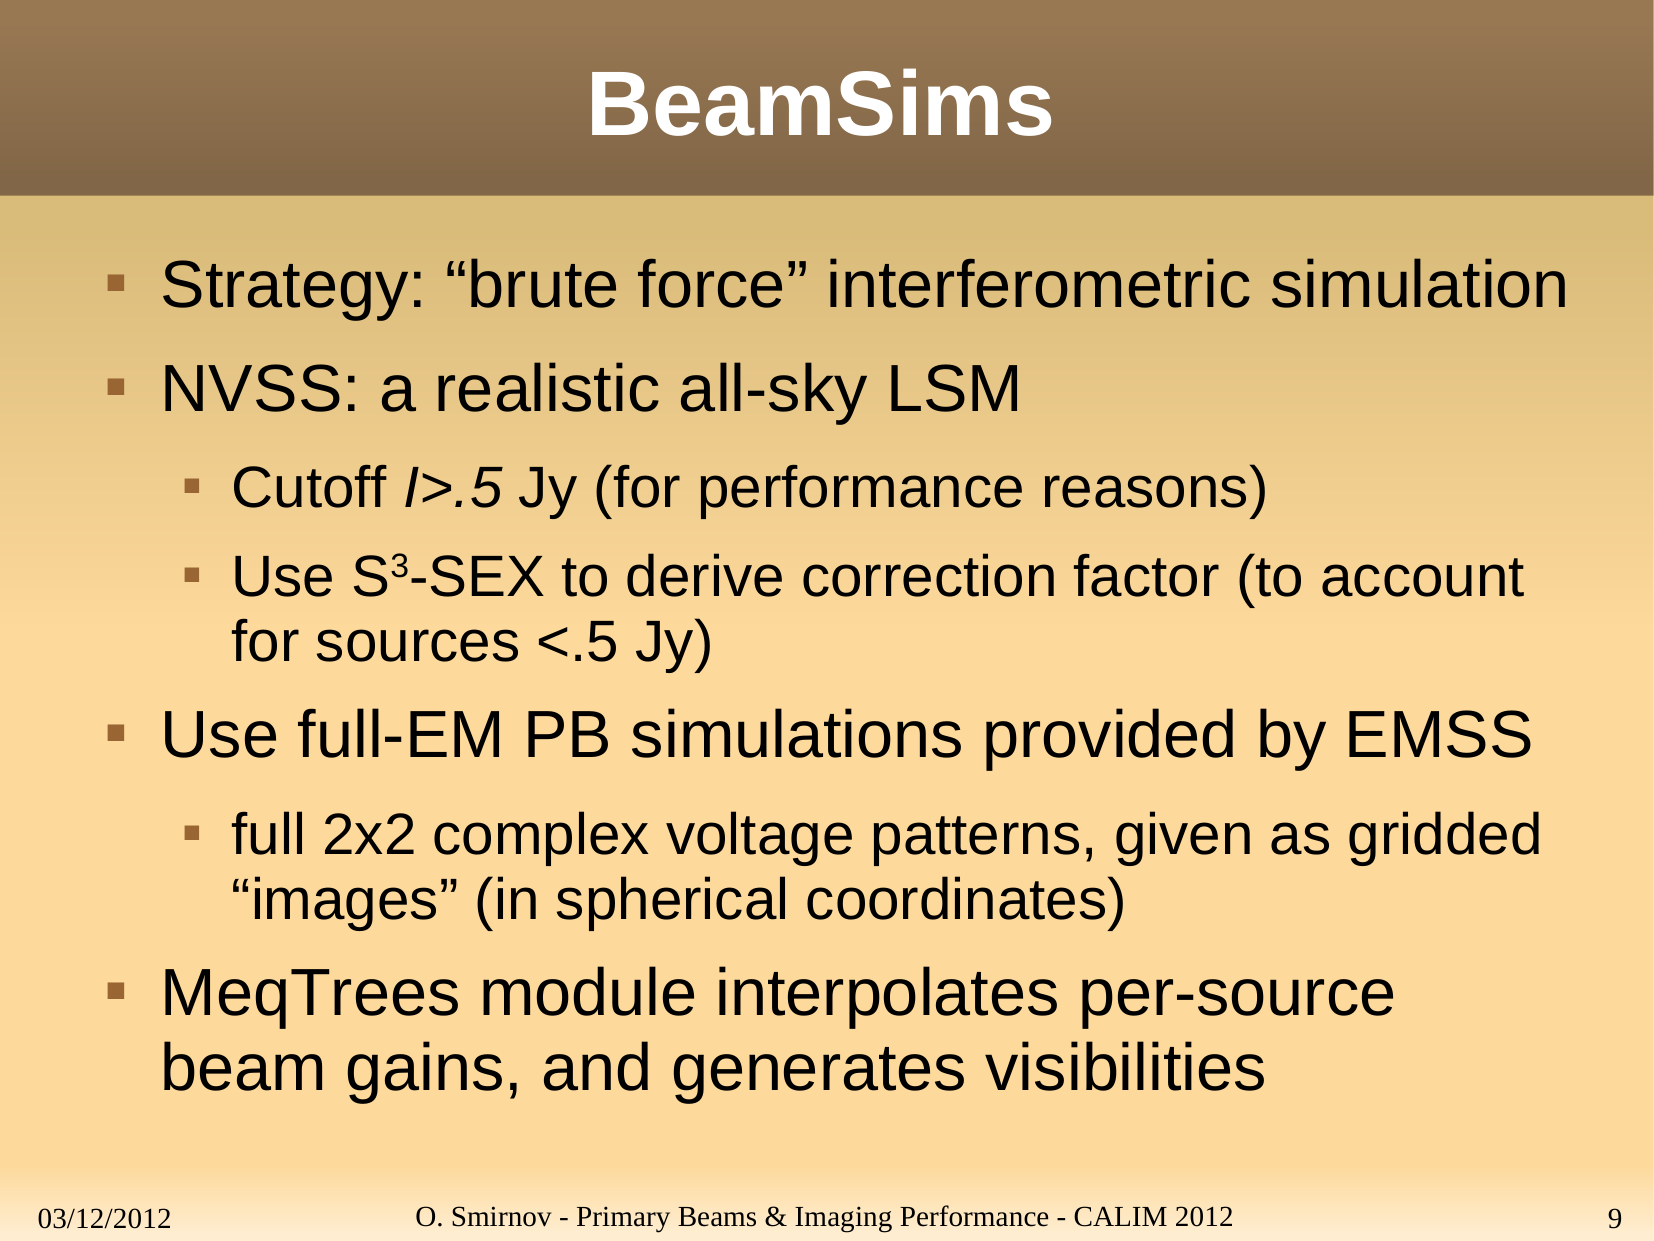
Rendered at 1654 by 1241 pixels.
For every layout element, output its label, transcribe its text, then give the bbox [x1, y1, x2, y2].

picture [0, 0, 1654, 1241]
list Strategy: “brute force” interferometric simulation NVSS: a realistic all-sky LSM Cutoff I>.5 Jy (for performance reasons) Use S3-SEX to derive correction factor (to account for sources <.5 Jy) Use full-EM PB simulations provided by EMSS full 2x2 complex voltage patterns, given as gridded “images” (in spherical coordinates) MeqTrees module interpolates per-source beam gains, and generates visibilities [90, 246, 1579, 1105]
title BeamSims [76, 0, 1565, 208]
